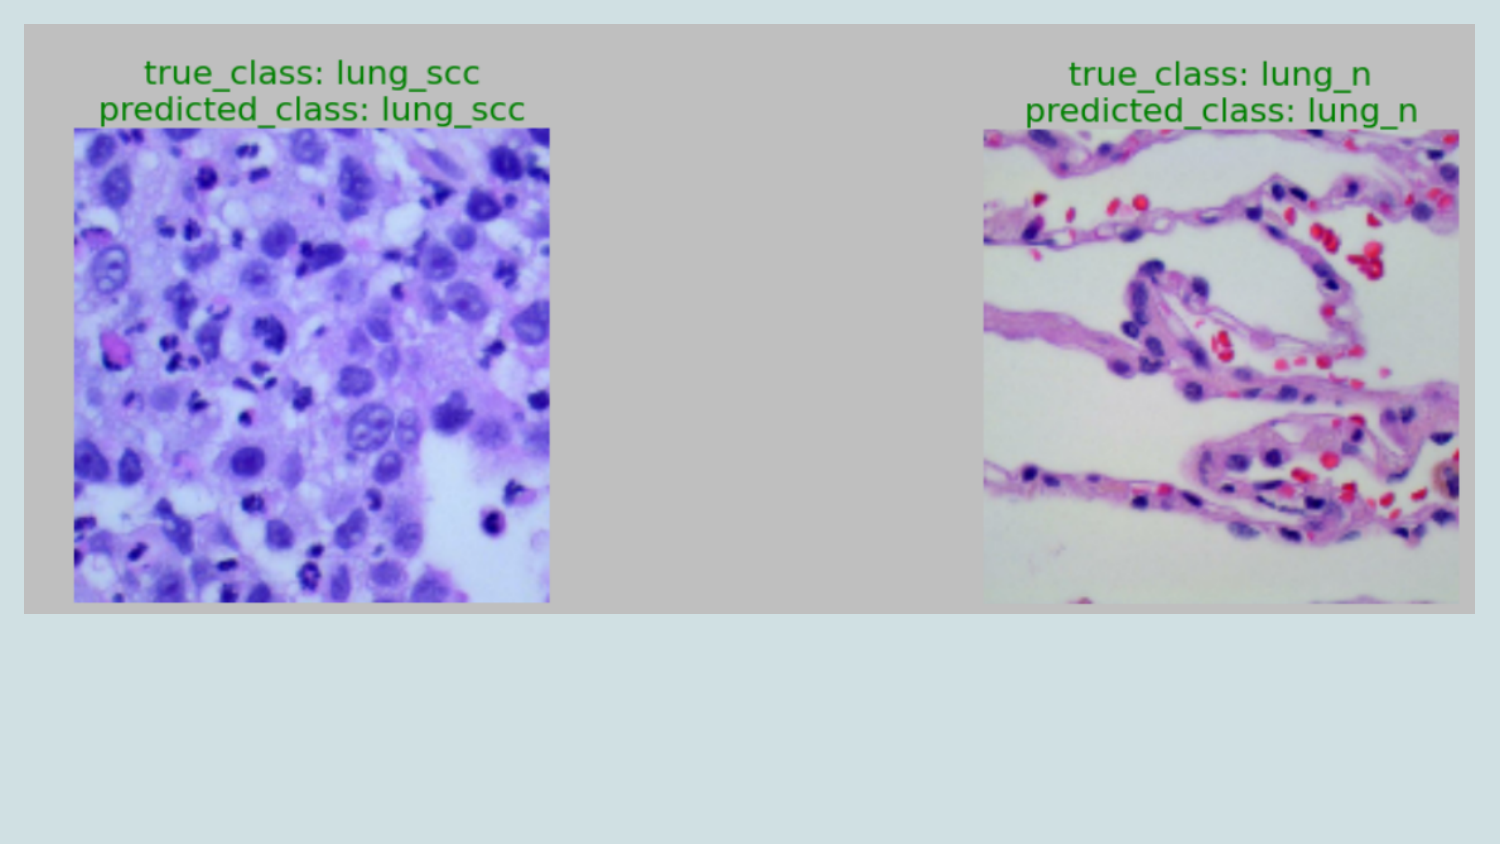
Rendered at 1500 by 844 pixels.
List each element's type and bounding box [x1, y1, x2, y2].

picture [24, 24, 1475, 614]
